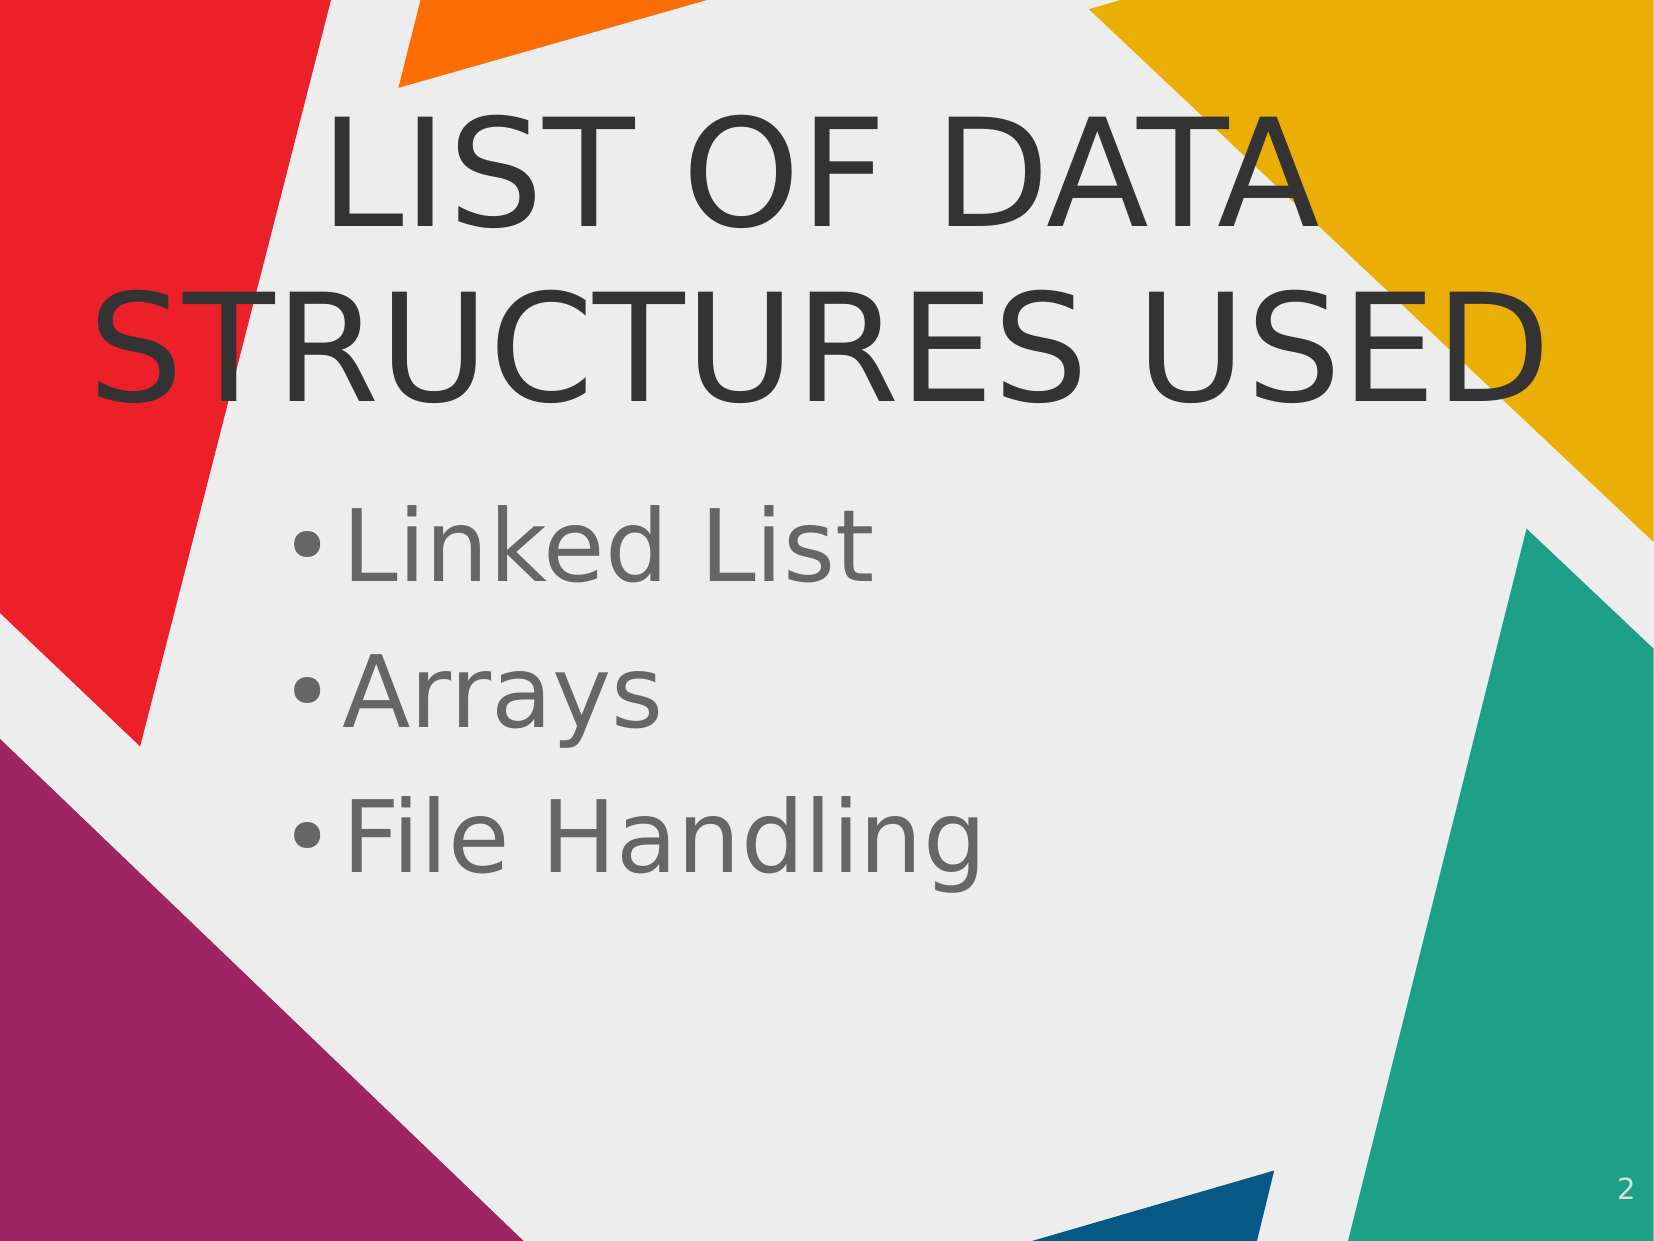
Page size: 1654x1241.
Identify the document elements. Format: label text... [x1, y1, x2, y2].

title LIST OF DATA STRUCTURES USED [35, 0, 1607, 525]
list Linked List Arrays File Handling [271, 488, 1354, 1241]
